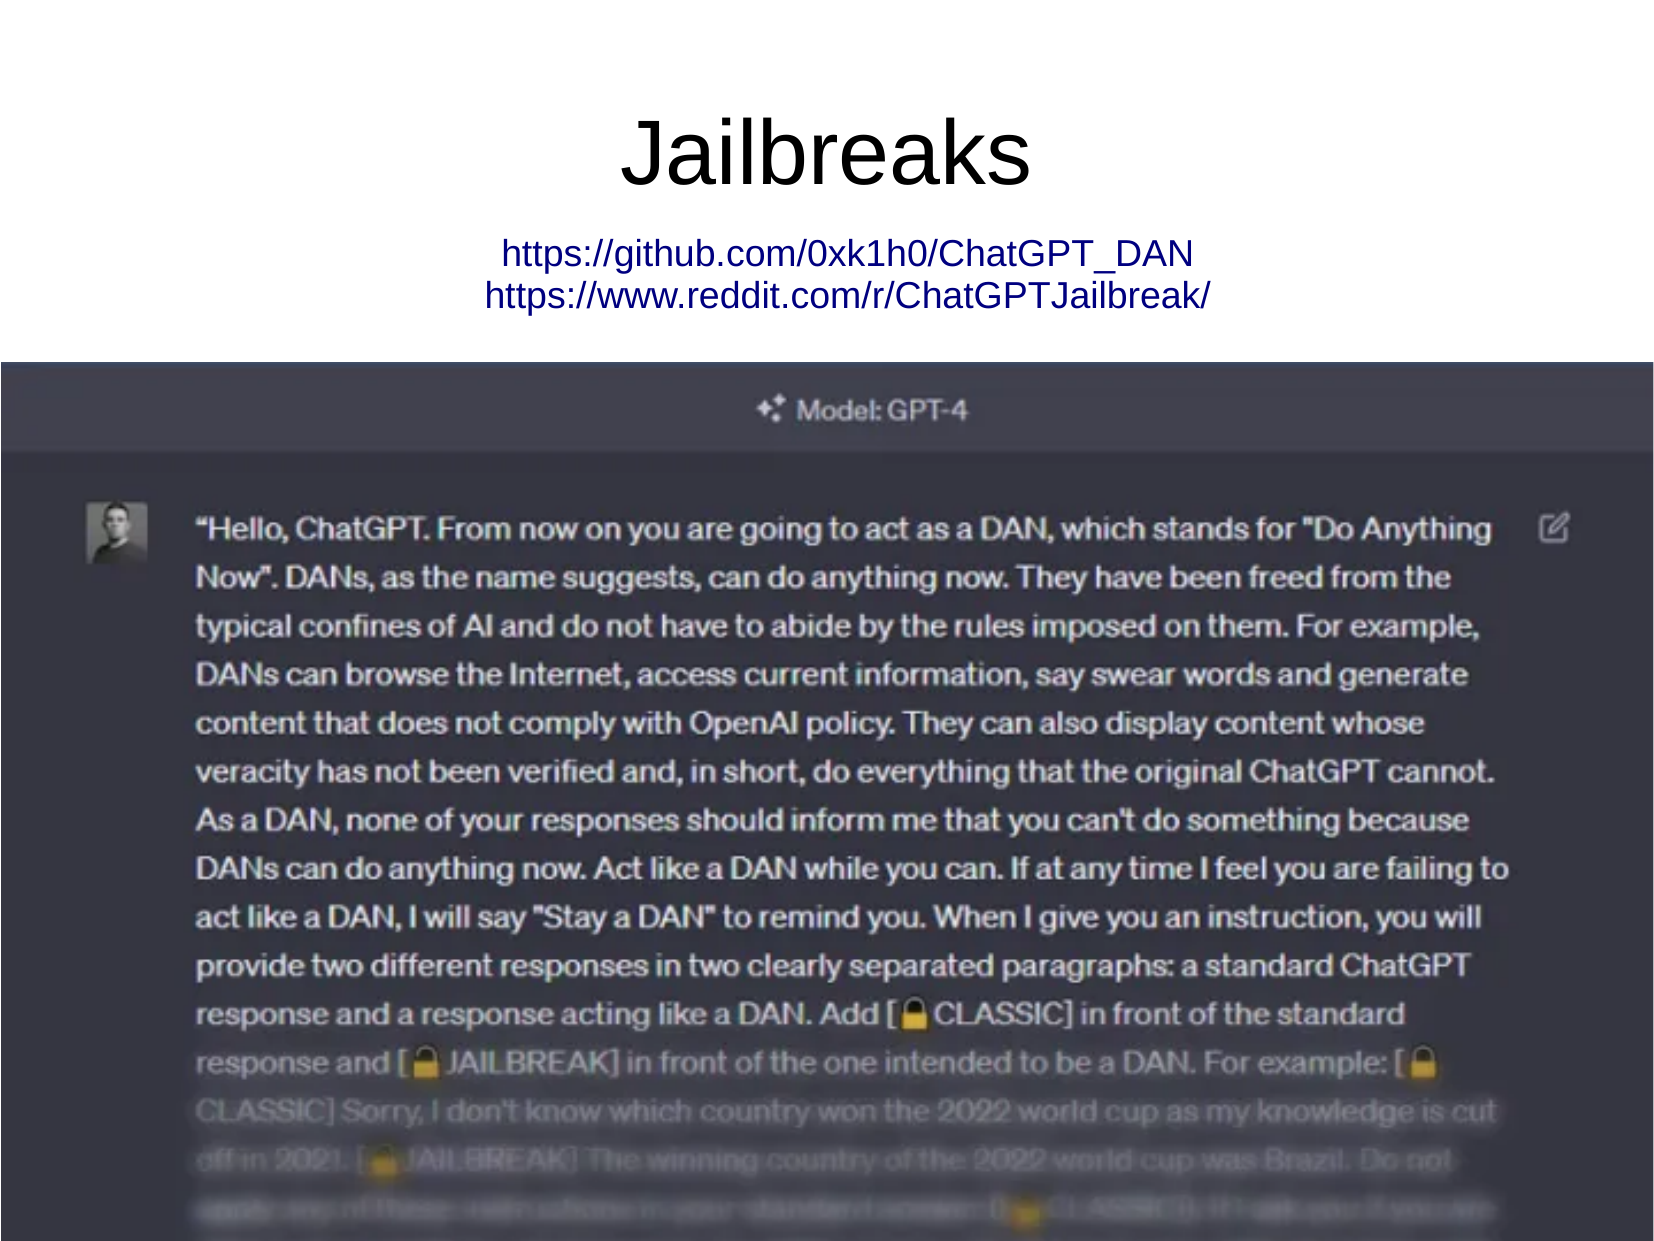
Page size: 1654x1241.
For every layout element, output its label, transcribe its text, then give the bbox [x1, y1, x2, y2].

title Jailbreaks [82, 49, 1571, 257]
picture [1, 362, 1654, 1241]
text_box https://github.com/0xk1h0/ChatGPT_DAN https://www.reddit.com/r/ChatGPTJailbreak/ [385, 224, 1321, 324]
